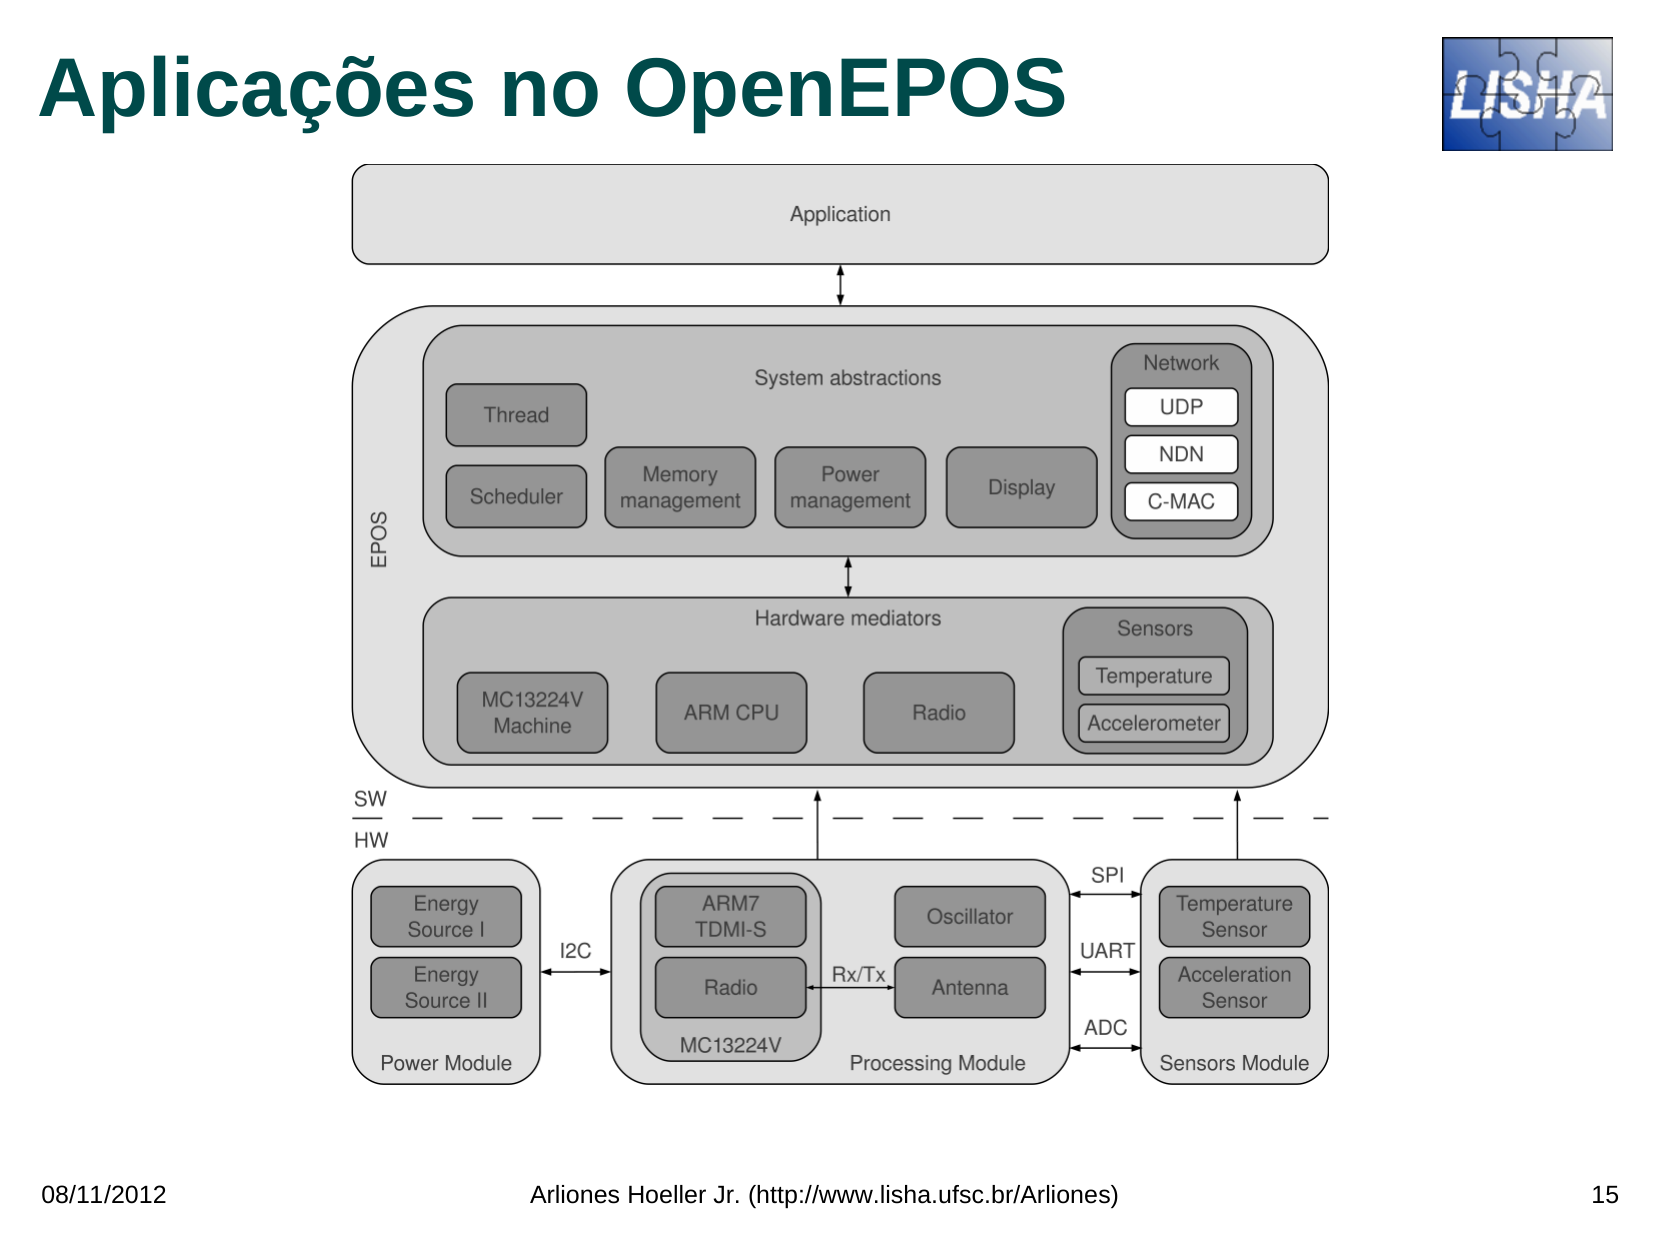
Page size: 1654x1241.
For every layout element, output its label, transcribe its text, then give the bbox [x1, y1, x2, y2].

title Aplicações no OpenEPOS [37, 37, 1426, 151]
picture [1442, 37, 1613, 151]
picture [339, 163, 1330, 1085]
